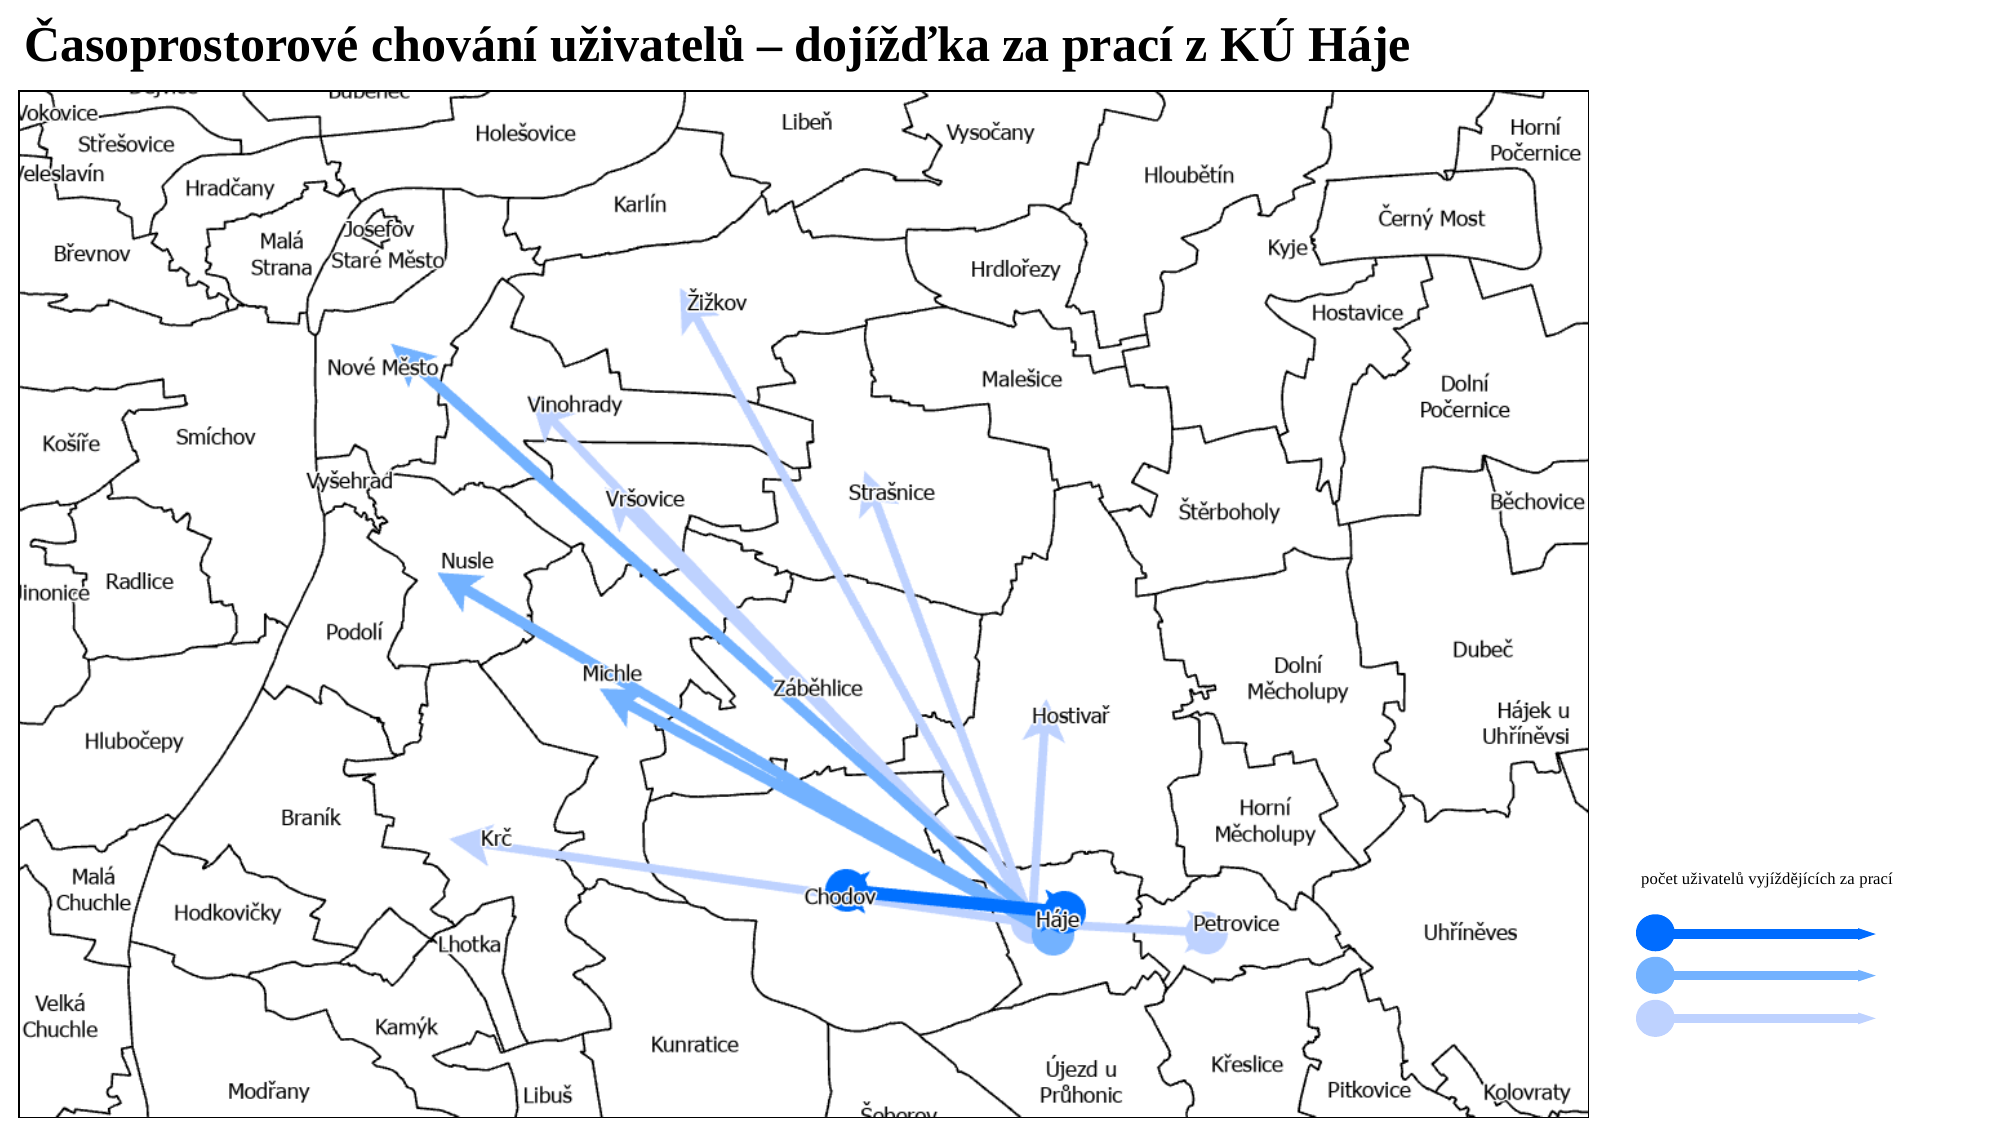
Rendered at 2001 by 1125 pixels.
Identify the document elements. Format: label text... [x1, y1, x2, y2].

text_box Časoprostorové chování uživatelů – dojížďka za prací z KÚ Háje [9, 3, 1440, 80]
text_box počet uživatelů vyjíždějících za prací [1626, 860, 1906, 896]
text_box [1636, 1000, 1674, 1037]
picture [19, 91, 1588, 1117]
text_box [1636, 915, 1674, 951]
text_box [1636, 957, 1674, 994]
